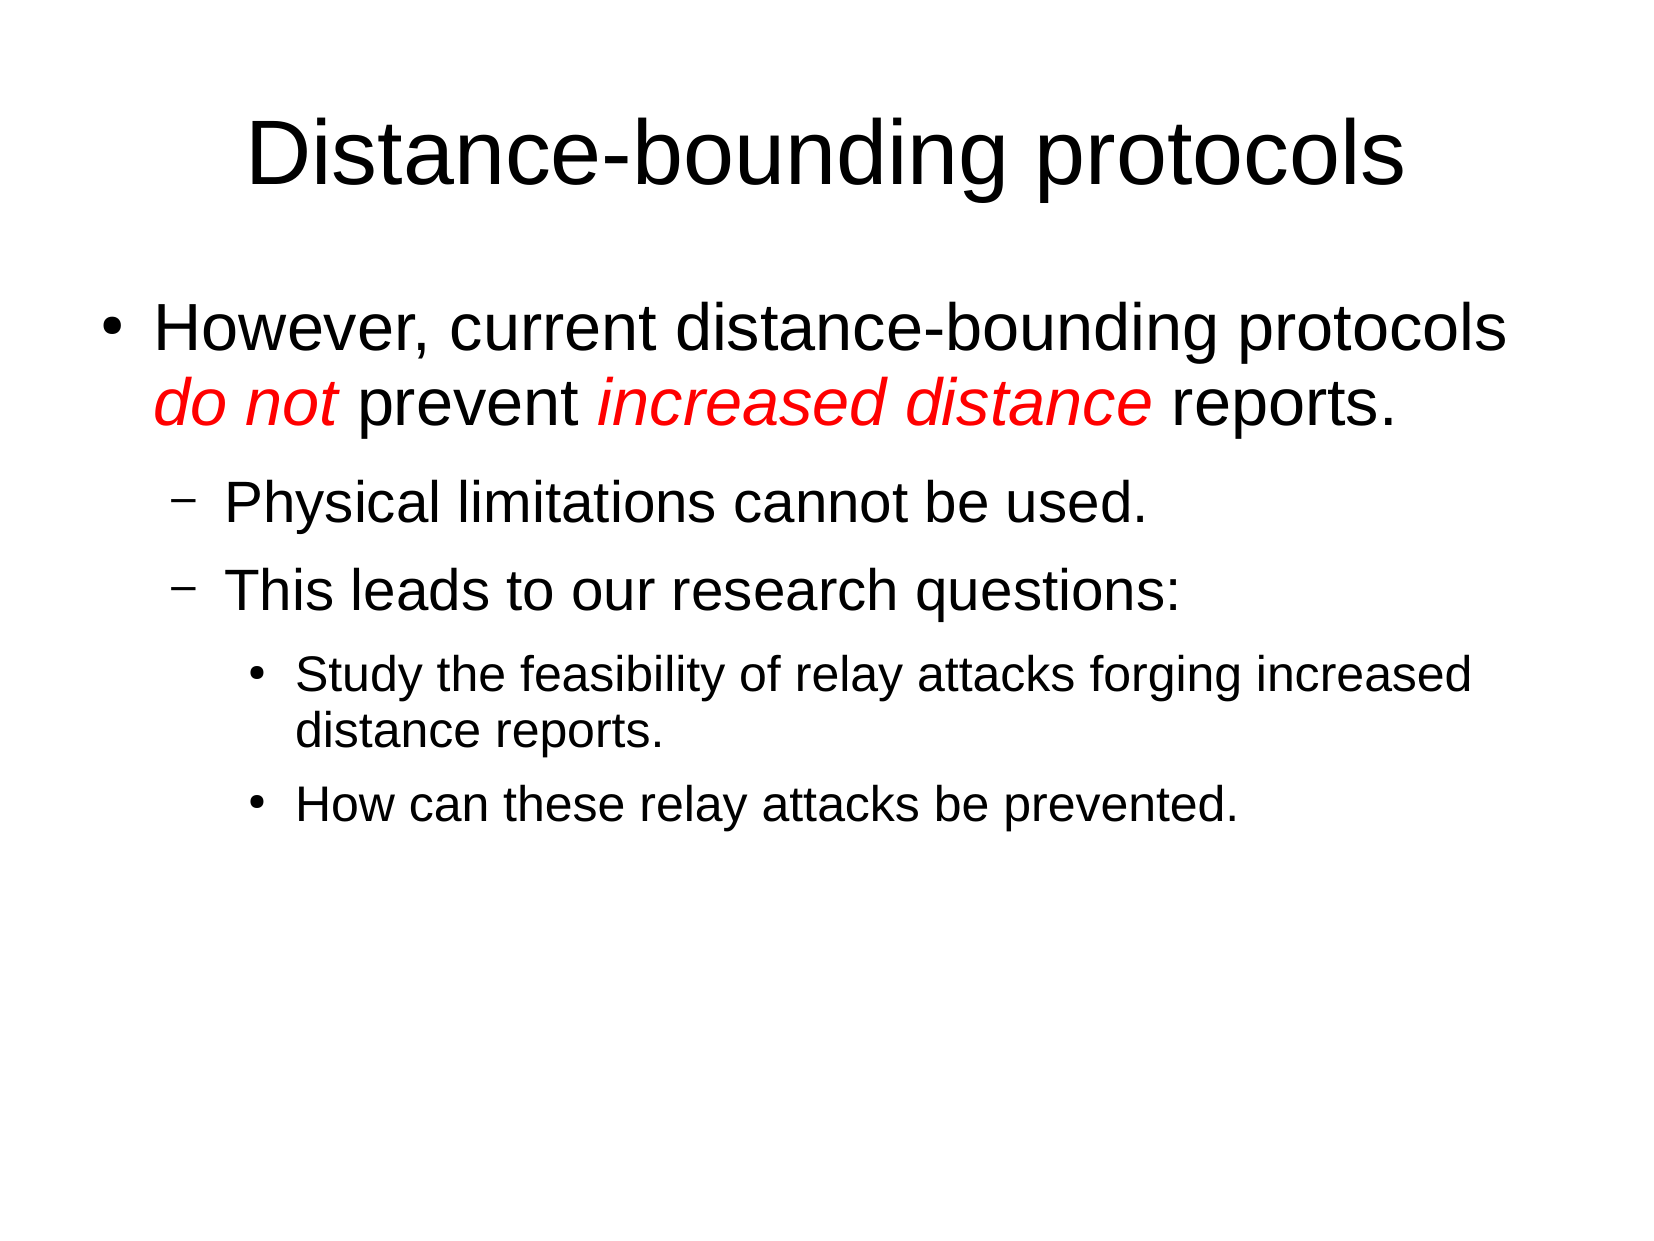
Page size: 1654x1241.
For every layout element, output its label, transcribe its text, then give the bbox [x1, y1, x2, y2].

title Distance-bounding protocols [82, 49, 1571, 257]
list However, current distance-bounding protocols do not prevent increased distance reports. Physical limitations cannot be used. This leads to our research questions: Study the feasibility of relay attacks forging increased distance reports. How can these relay attacks be prevented. [82, 290, 1571, 1010]
